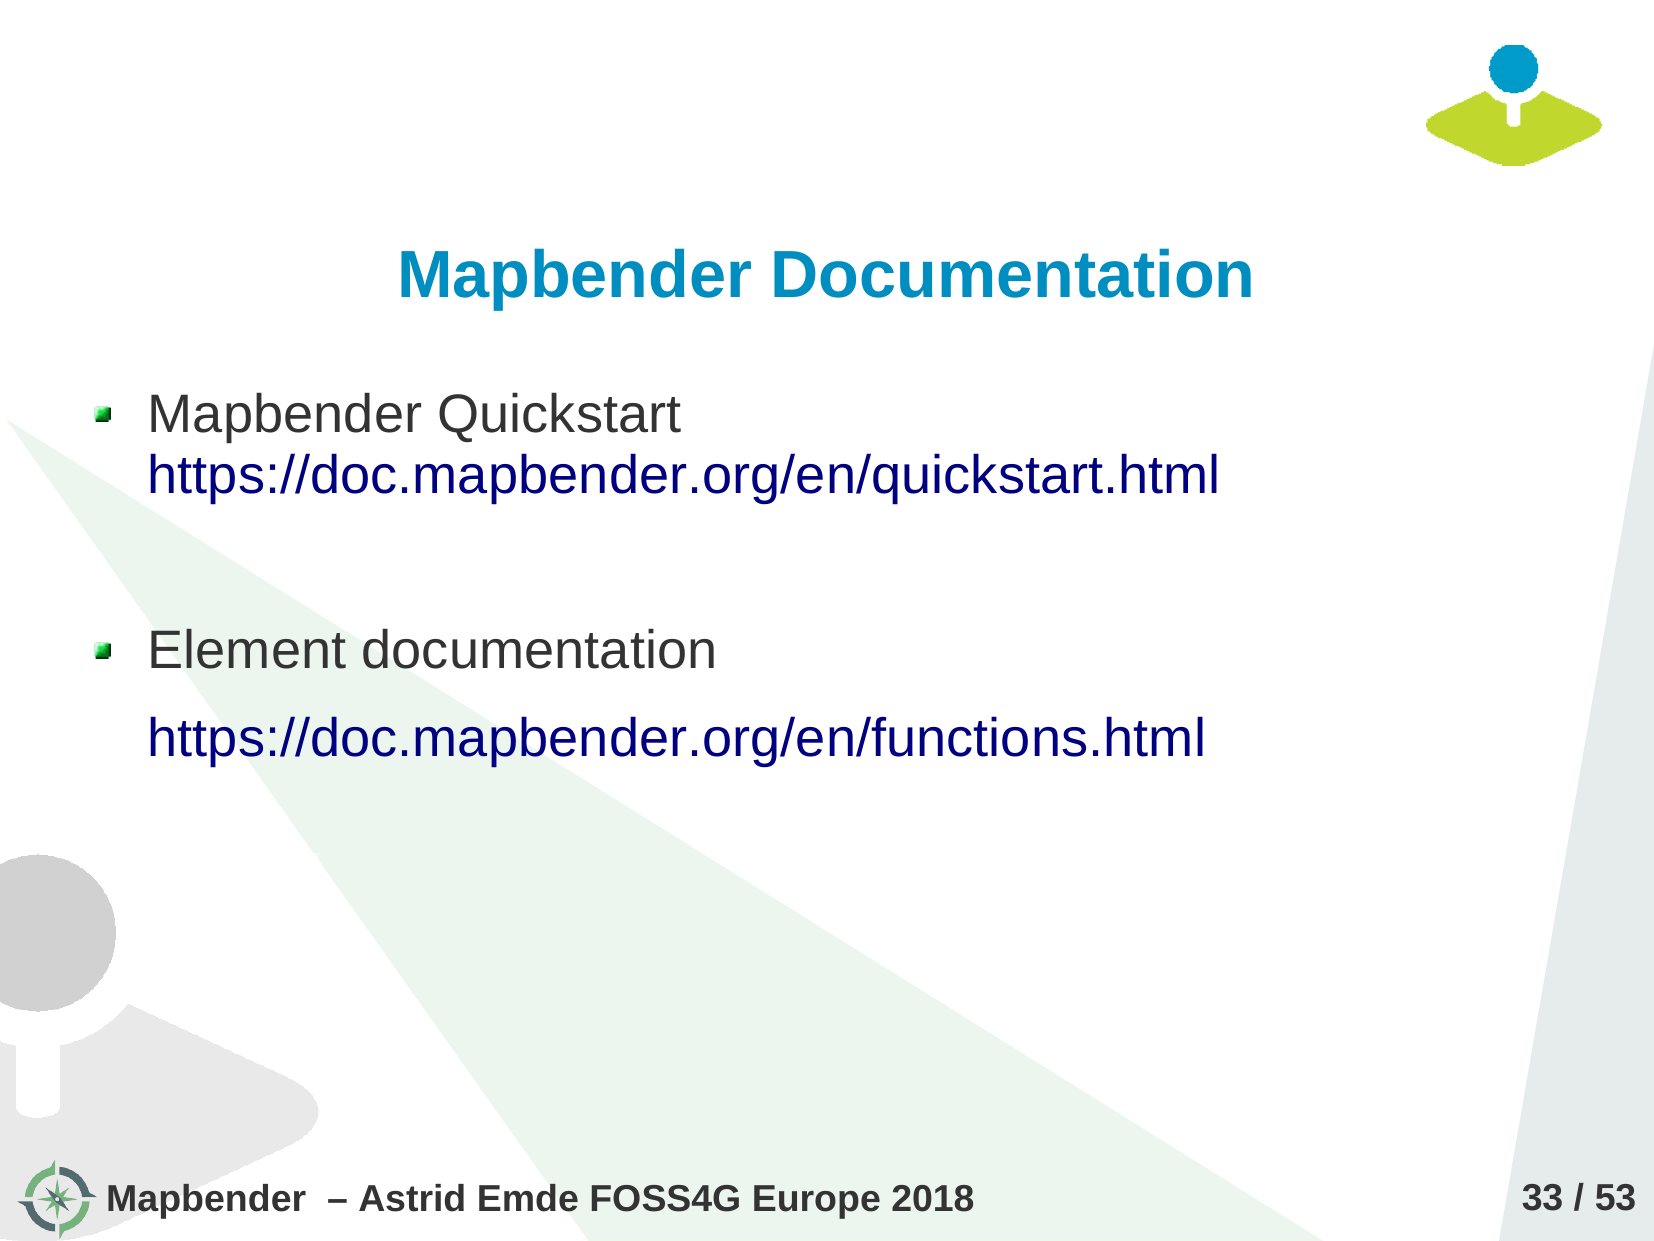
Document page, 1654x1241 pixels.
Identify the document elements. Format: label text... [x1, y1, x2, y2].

title Mapbender Documentation [82, 208, 1571, 342]
list Mapbender Quickstart https://doc.mapbender.org/en/quickstart.html Element documentation https://doc.mapbender.org/en/functions.html [76, 383, 1565, 1188]
picture [1426, 45, 1604, 166]
picture [16, 1158, 98, 1240]
